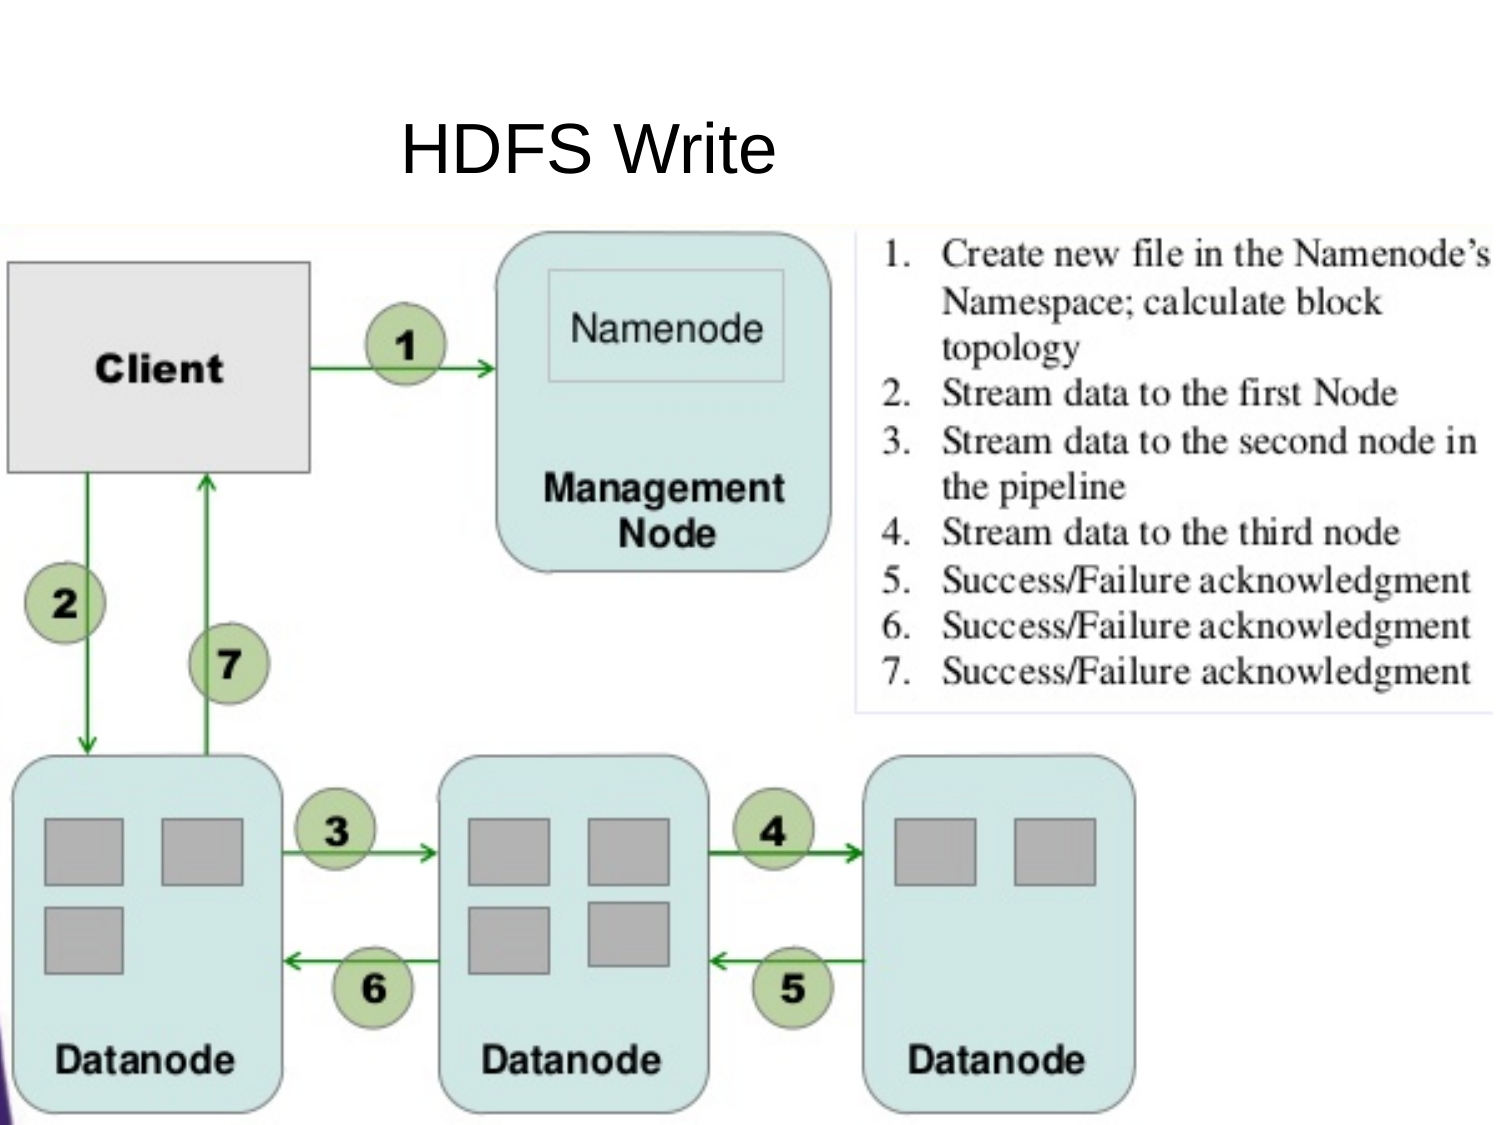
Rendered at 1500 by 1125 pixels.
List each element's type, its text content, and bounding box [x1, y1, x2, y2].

title HDFS Write [64, 96, 1115, 193]
picture [0, 224, 1500, 1125]
